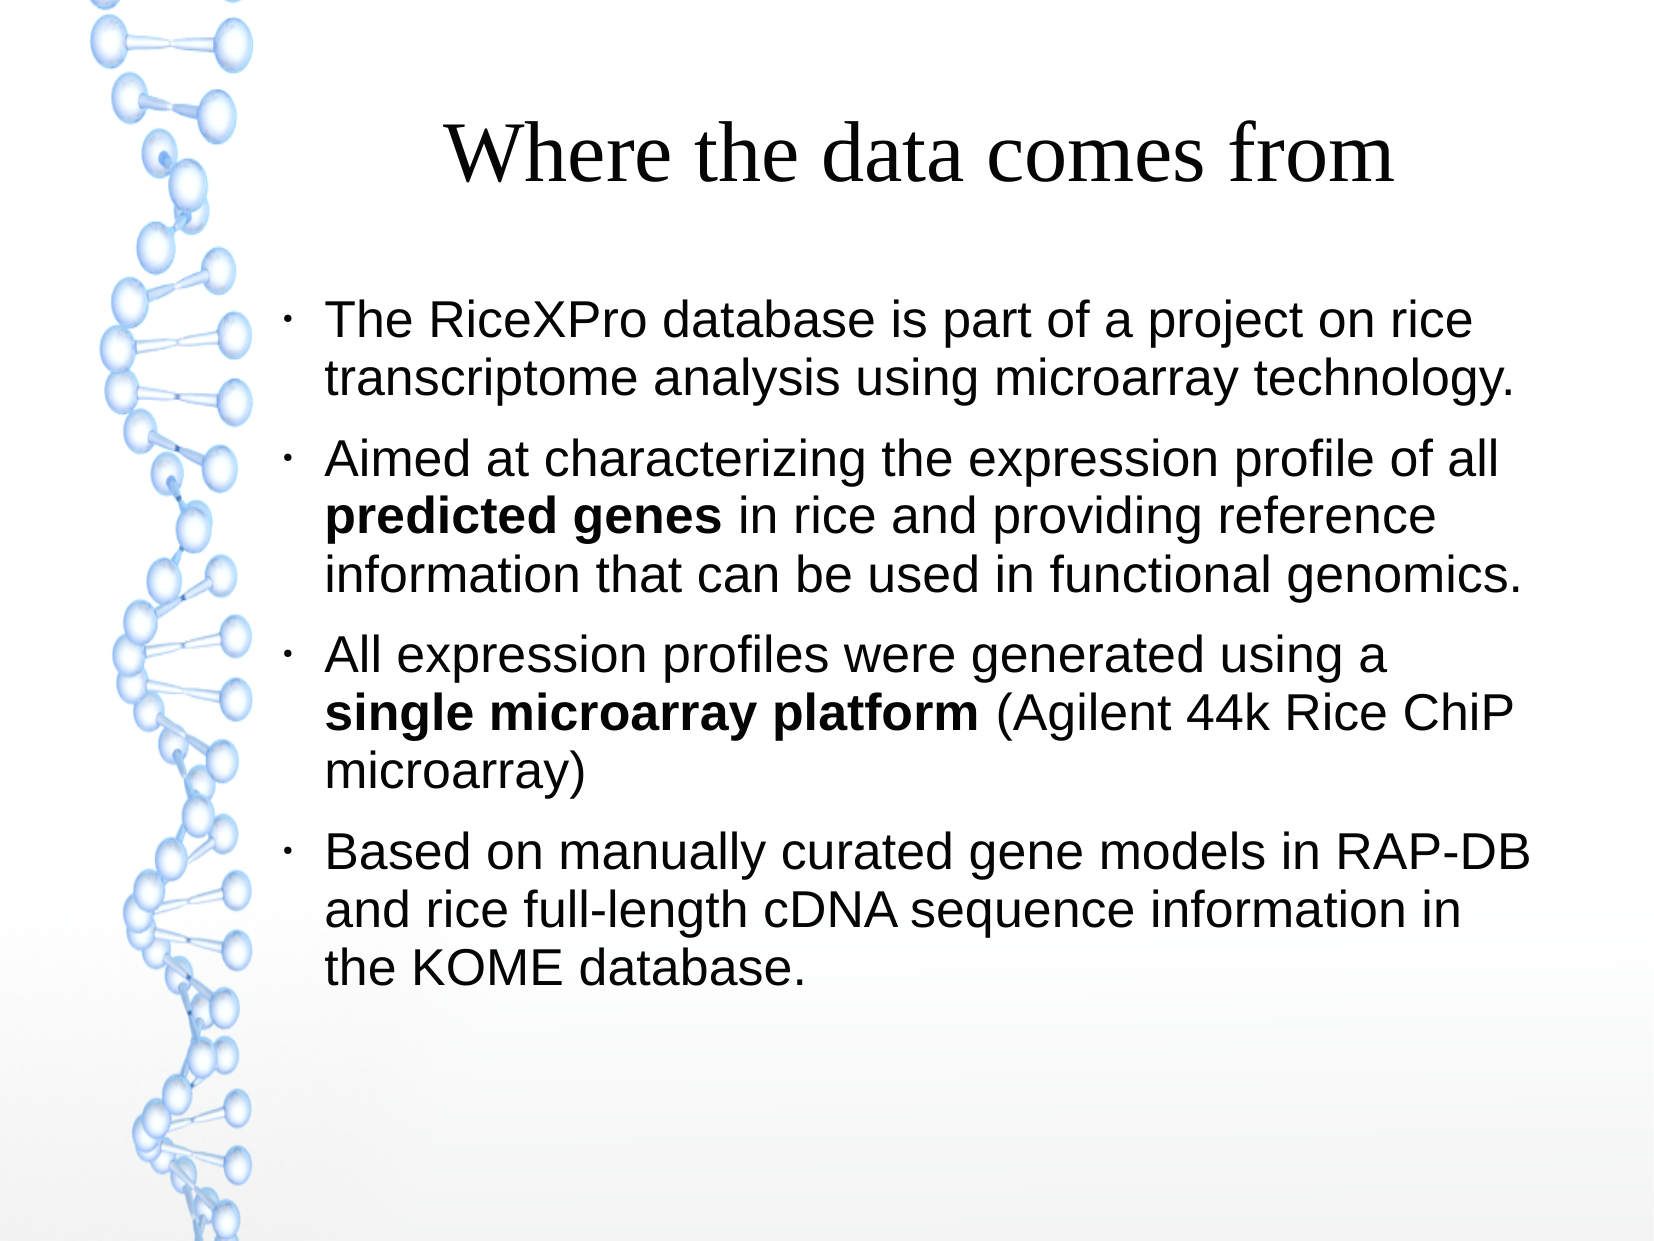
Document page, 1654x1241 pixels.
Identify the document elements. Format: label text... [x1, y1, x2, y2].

list The RiceXPro database is part of a project on rice transcriptome analysis using microarray technology. Aimed at characterizing the expression profile of all predicted genes in rice and providing reference information that can be used in functional genomics. All expression profiles were generated using a single microarray platform (Agilent 44k Rice ChiP microarray) Based on manually curated gene models in RAP-DB and rice full-length cDNA sequence information in the KOME database. [269, 290, 1538, 1010]
title Where the data comes from [269, 49, 1571, 257]
picture [0, 0, 1654, 1241]
